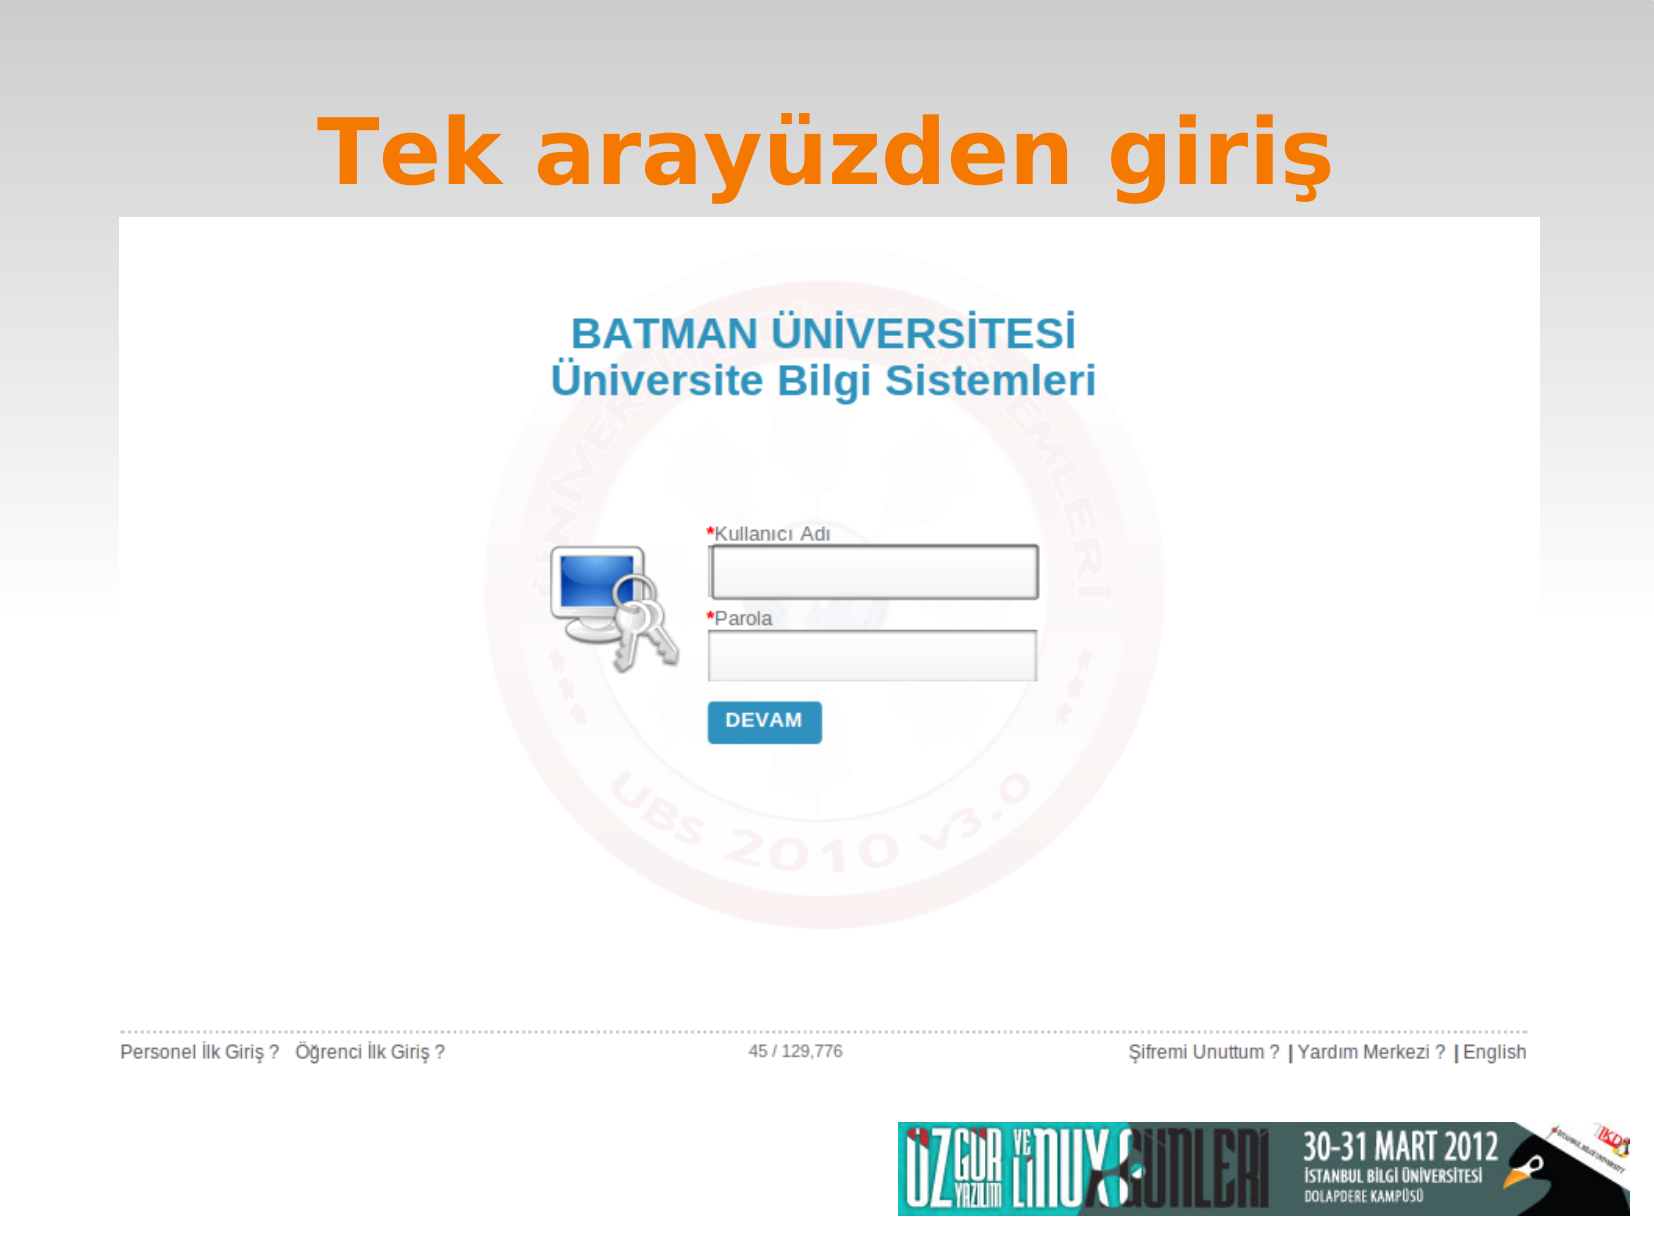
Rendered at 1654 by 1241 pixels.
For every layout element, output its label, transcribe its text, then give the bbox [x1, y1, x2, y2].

picture [898, 1122, 1630, 1216]
picture [119, 217, 1540, 1098]
title Tek arayüzden giriş [82, 49, 1571, 257]
